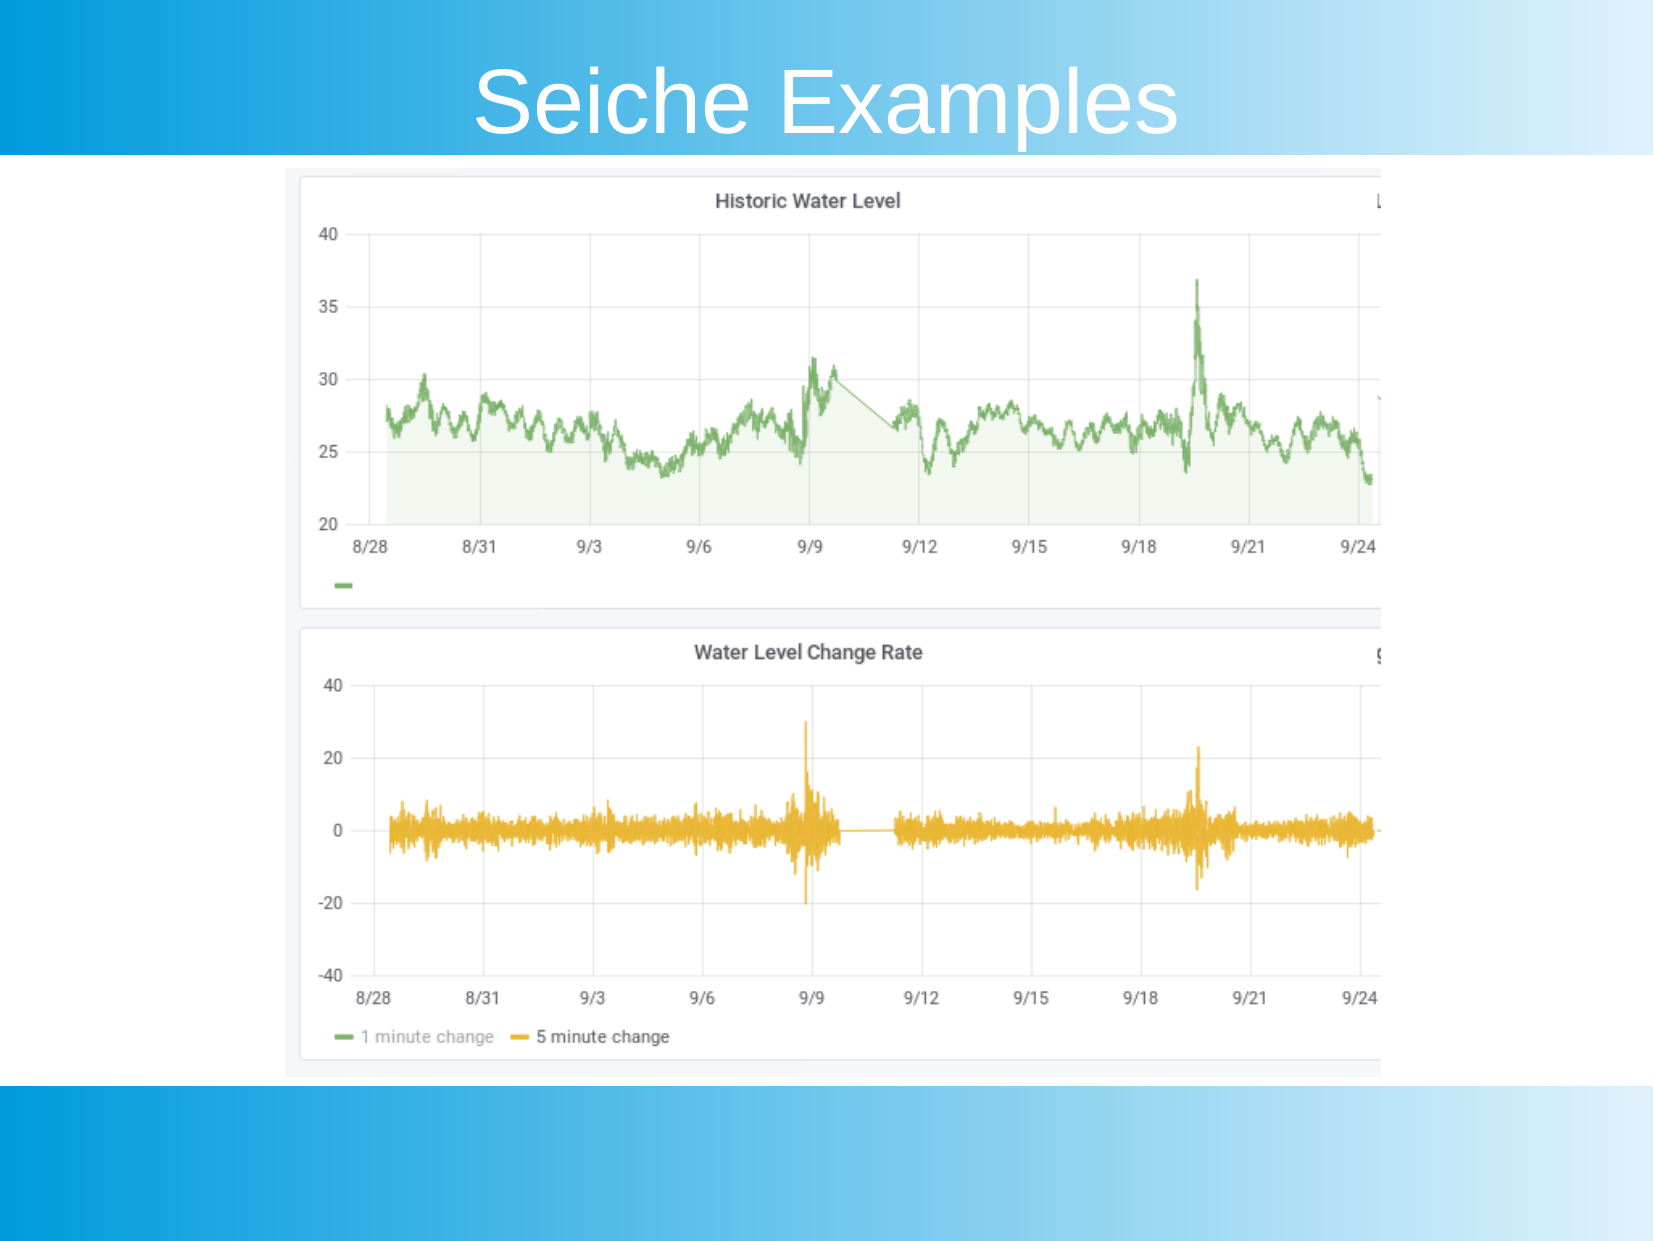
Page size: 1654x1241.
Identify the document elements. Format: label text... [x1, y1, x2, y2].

picture [285, 168, 1381, 1077]
title Seiche Examples [82, 49, 1571, 155]
